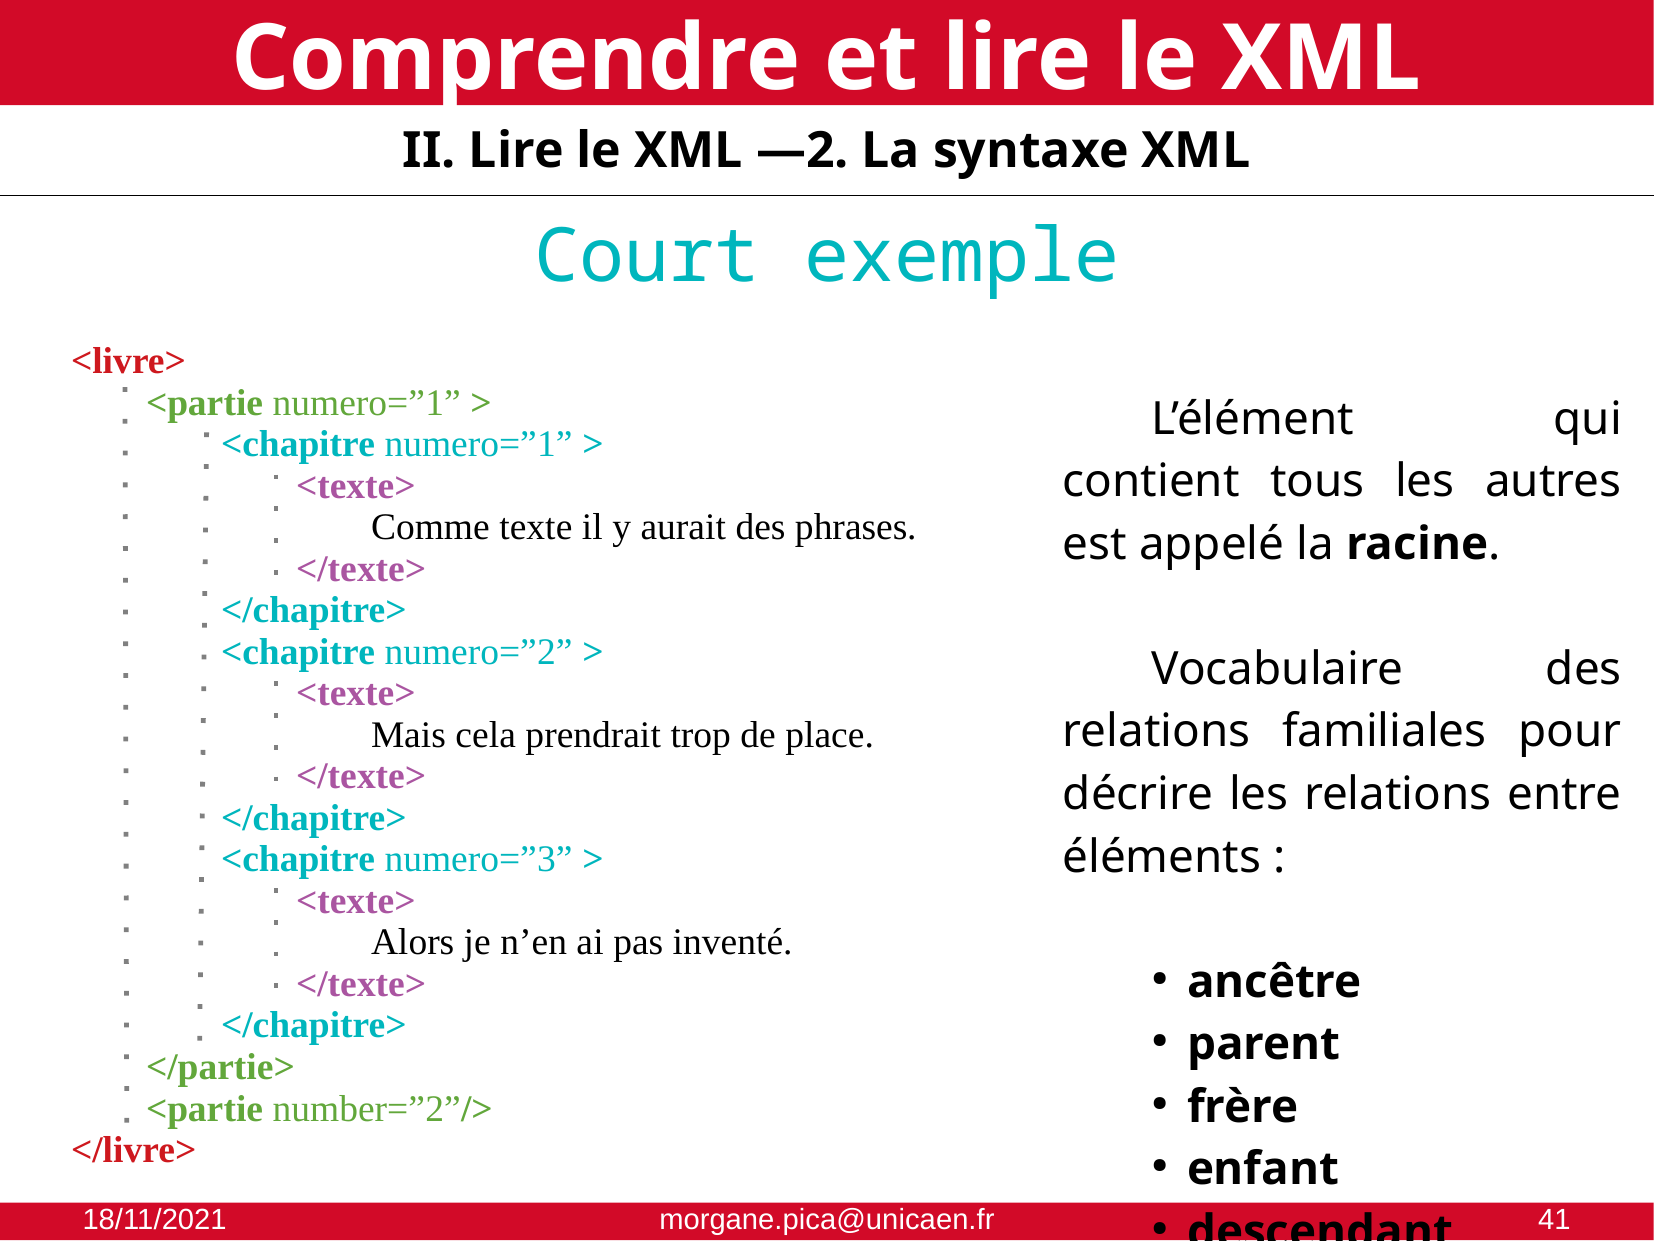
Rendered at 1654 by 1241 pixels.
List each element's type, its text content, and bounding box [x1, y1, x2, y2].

text_box Court exemple [161, 193, 1493, 284]
text_box <livre> <partie numero=”1” > <chapitre numero=”1” > <texte> Comme texte il y aurait des phrases. </texte> </chapitre> <chapitre numero=”2” > <texte> Mais cela prendrait trop de place. </texte> </chapitre> <chapitre numero=”3” > <texte> Alors je n’en ai pas inventé. </texte> </chapitre> </partie> <partie number=”2”/> </livre> [56, 332, 1128, 1195]
title II. Lire le XML —2. La syntaxe XML [0, 106, 1654, 191]
title Comprendre et lire le XML [0, 0, 1654, 106]
text_box L’élément qui contient tous les autres est appelé la racine. Vocabulaire des relations familiales pour décrire les relations entre éléments : ancêtre parent frère enfant descendant [1048, 377, 1637, 1121]
